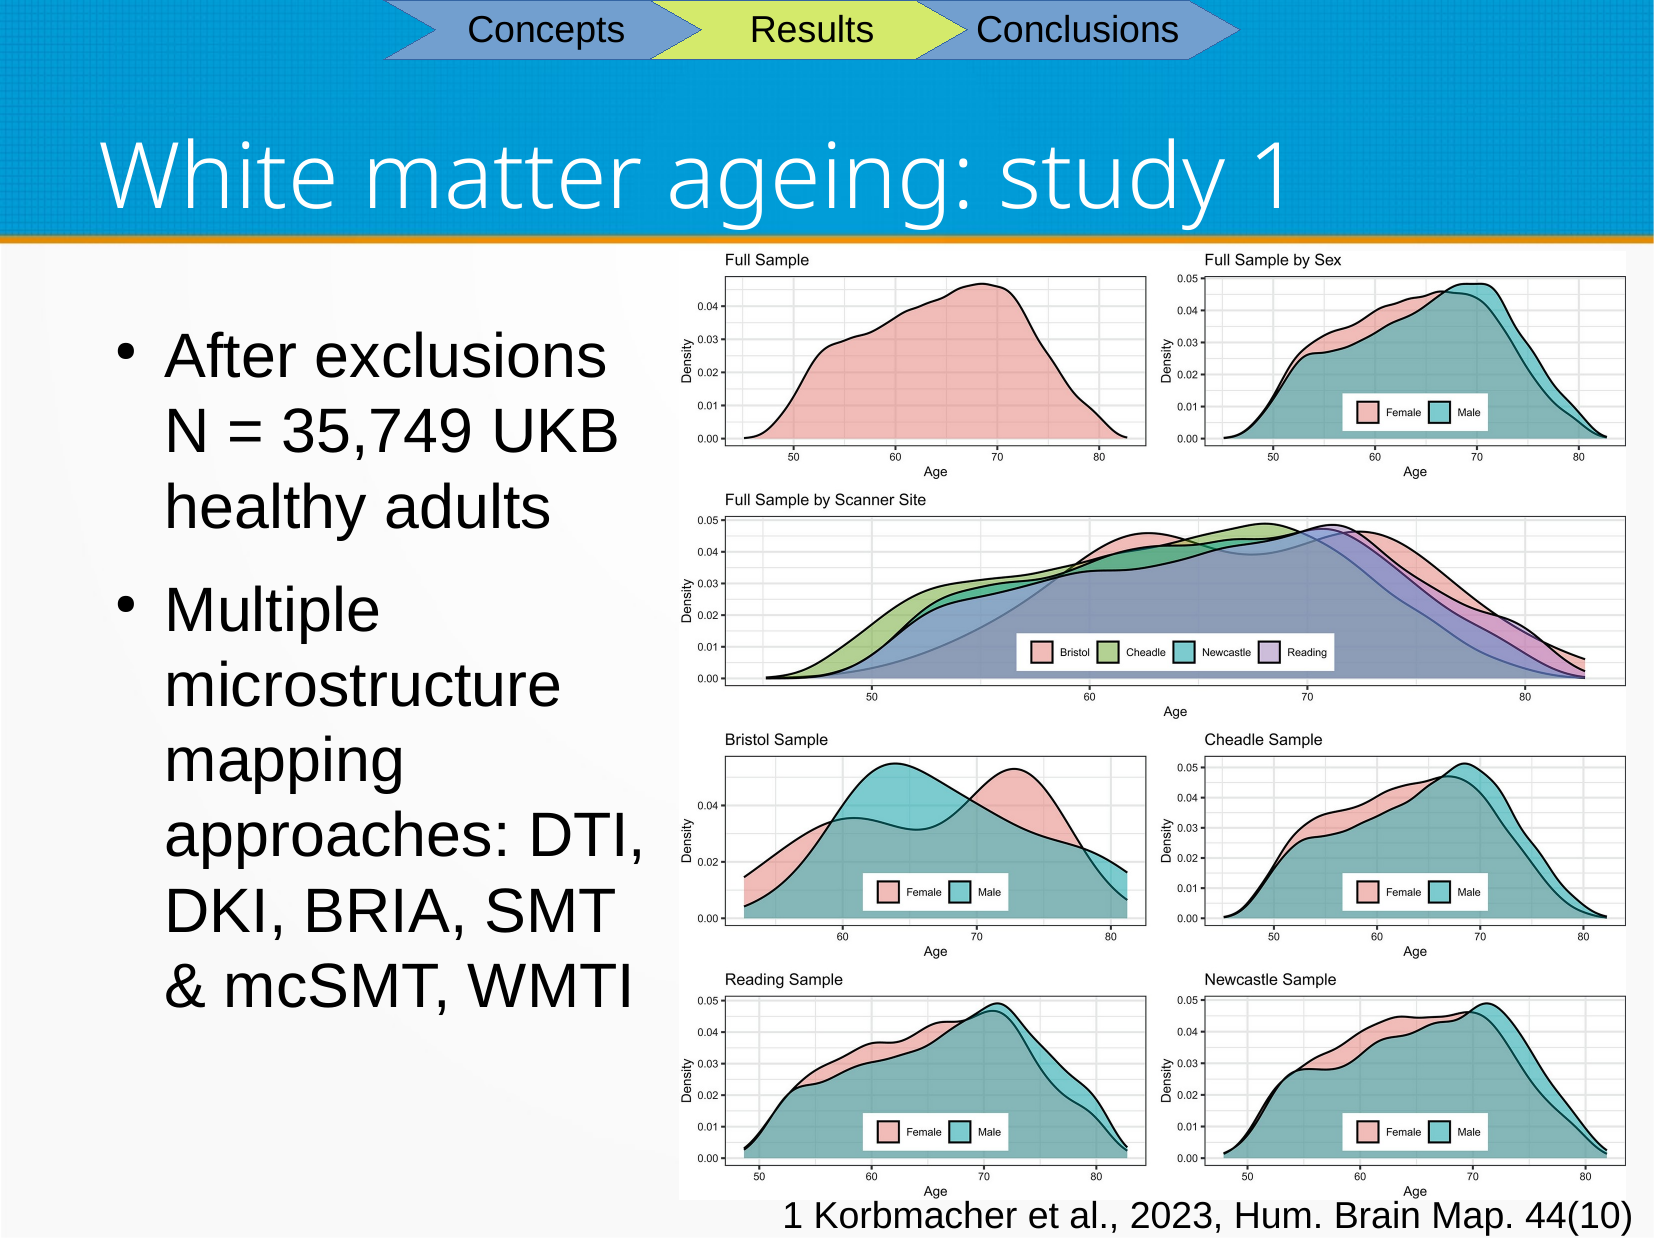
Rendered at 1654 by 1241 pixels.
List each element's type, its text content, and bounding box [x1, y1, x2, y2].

title White matter ageing: study 1 [98, 19, 1654, 227]
picture [0, 233, 1654, 1241]
text_box Results [649, 0, 966, 60]
text_box Concepts [383, 0, 700, 60]
list After exclusions N = 35,749 UKB healthy adults Multiple microstructure mapping approaches: DTI, DKI, BRIA, SMT & mcSMT, WMTI [98, 315, 650, 1080]
text_box 1 Korbmacher et al., 2023, Hum. Brain Map. 44(10) [767, 1183, 1654, 1240]
text_box Conclusions [915, 0, 1241, 60]
